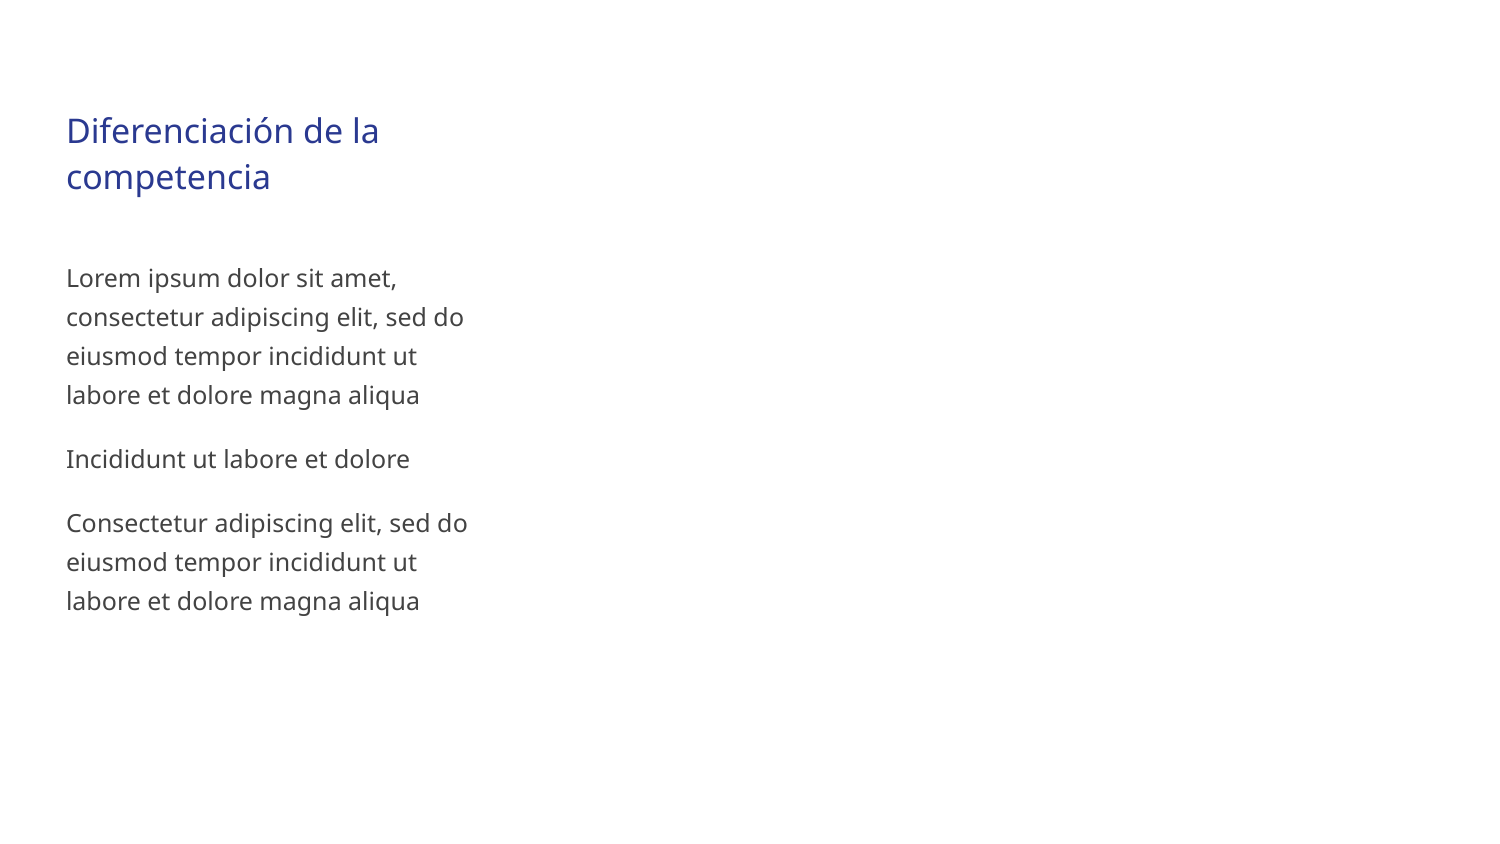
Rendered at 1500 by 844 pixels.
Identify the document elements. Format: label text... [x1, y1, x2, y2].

title Diferenciación de la competencia [51, 91, 512, 216]
list Lorem ipsum dolor sit amet, consectetur adipiscing elit, sed do eiusmod tempor incididunt ut labore et dolore magna aliqua Incididunt ut labore et dolore Consectetur adipiscing elit, sed do eiusmod tempor incididunt ut labore et dolore magna aliqua [51, 240, 512, 750]
